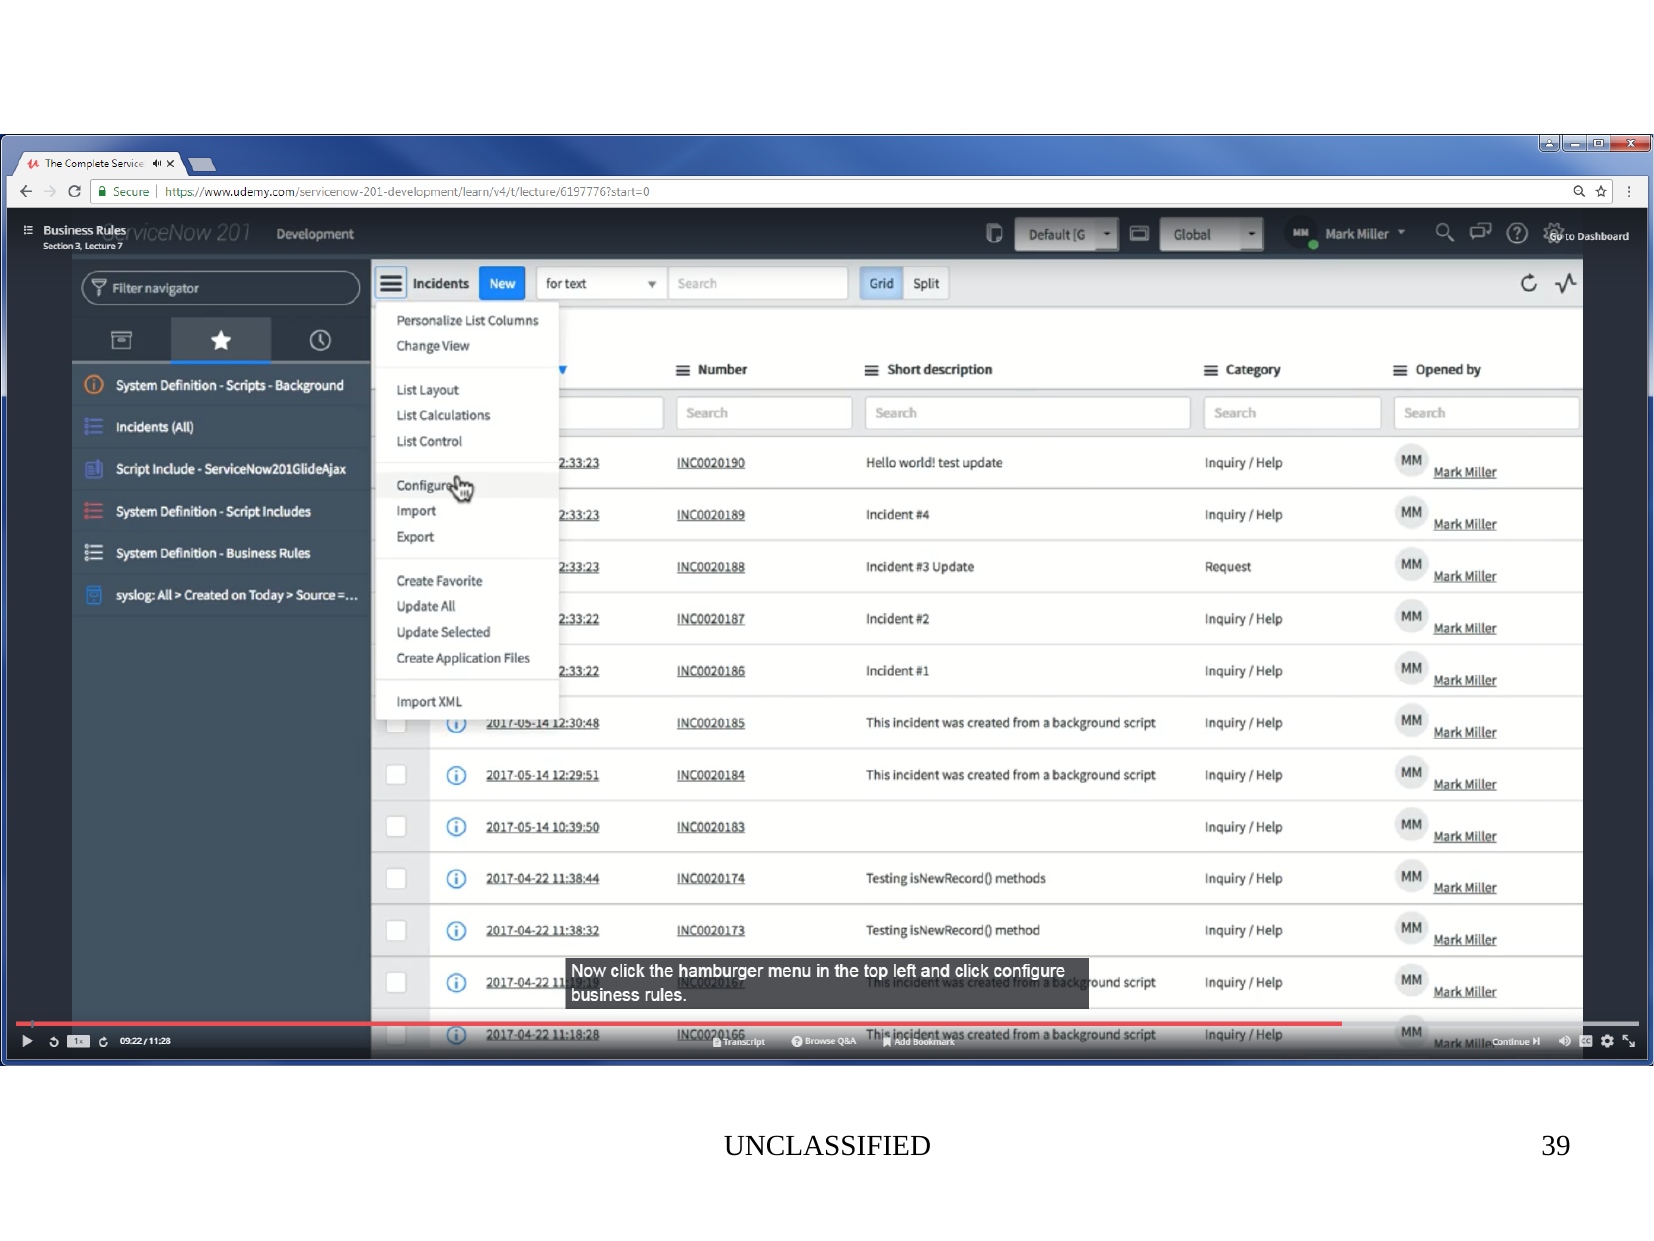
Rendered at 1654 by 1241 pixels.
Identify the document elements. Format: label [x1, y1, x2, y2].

picture [0, 134, 1654, 1066]
